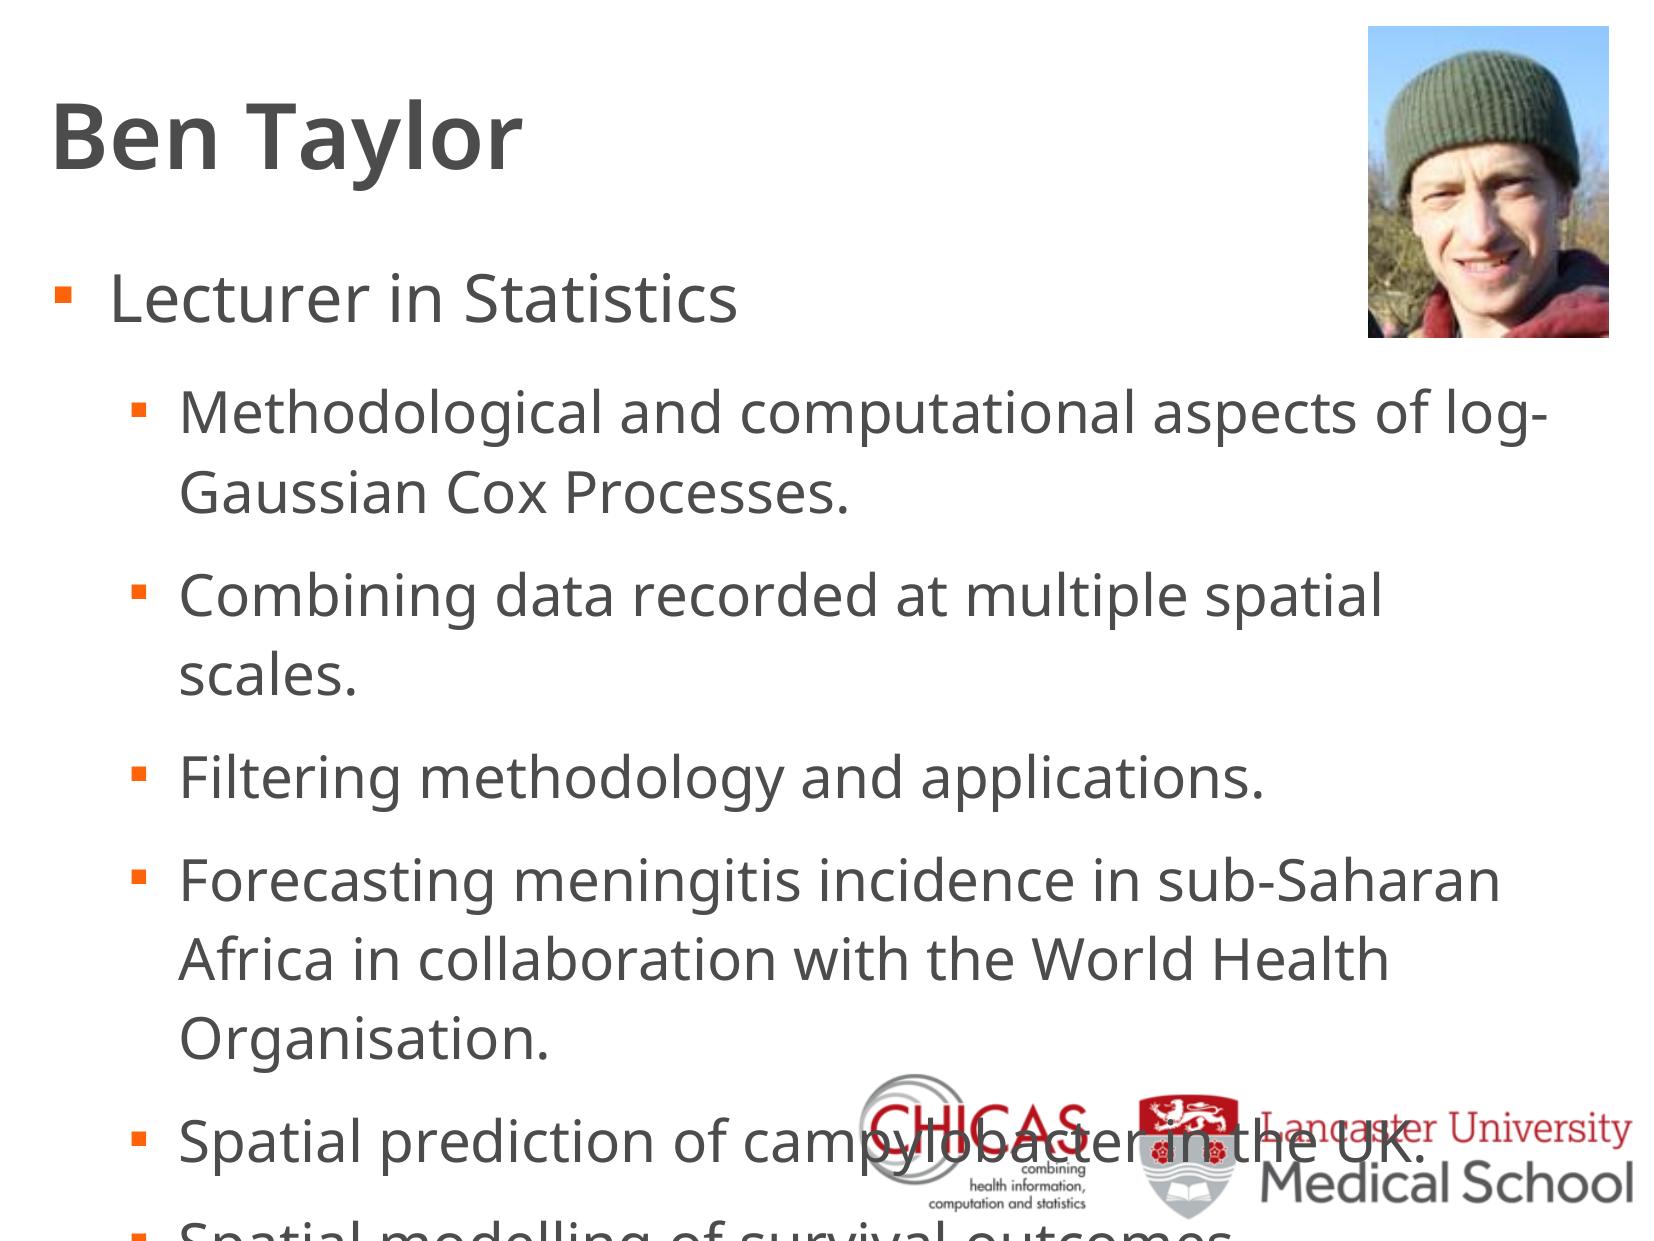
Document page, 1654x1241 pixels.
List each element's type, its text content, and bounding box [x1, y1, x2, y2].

picture [1095, 1237, 1109, 1241]
picture [105, 4, 1654, 1241]
picture [975, 1237, 989, 1241]
picture [679, 1237, 693, 1241]
picture [514, 1237, 526, 1241]
picture [390, 1237, 402, 1241]
picture [628, 1237, 641, 1241]
picture [479, 1237, 492, 1241]
picture [1185, 1237, 1197, 1241]
title Ben Taylor [48, 62, 1270, 206]
picture [443, 1237, 457, 1241]
list Lecturer in Statistics Methodological and computational aspects of log-Gaussian Cox Processes. Combining data recorded at multiple spatial scales. Filtering methodology and applications. Forecasting meningitis incidence in sub-Saharan Africa in collaboration with the World Health Organisation. Spatial prediction of campylobacter in the UK. Spatial modelling of survival outcomes [37, 251, 1553, 1098]
picture [222, 1237, 235, 1241]
picture [410, 1237, 422, 1241]
picture [1131, 1237, 1143, 1241]
picture [1151, 1237, 1163, 1241]
